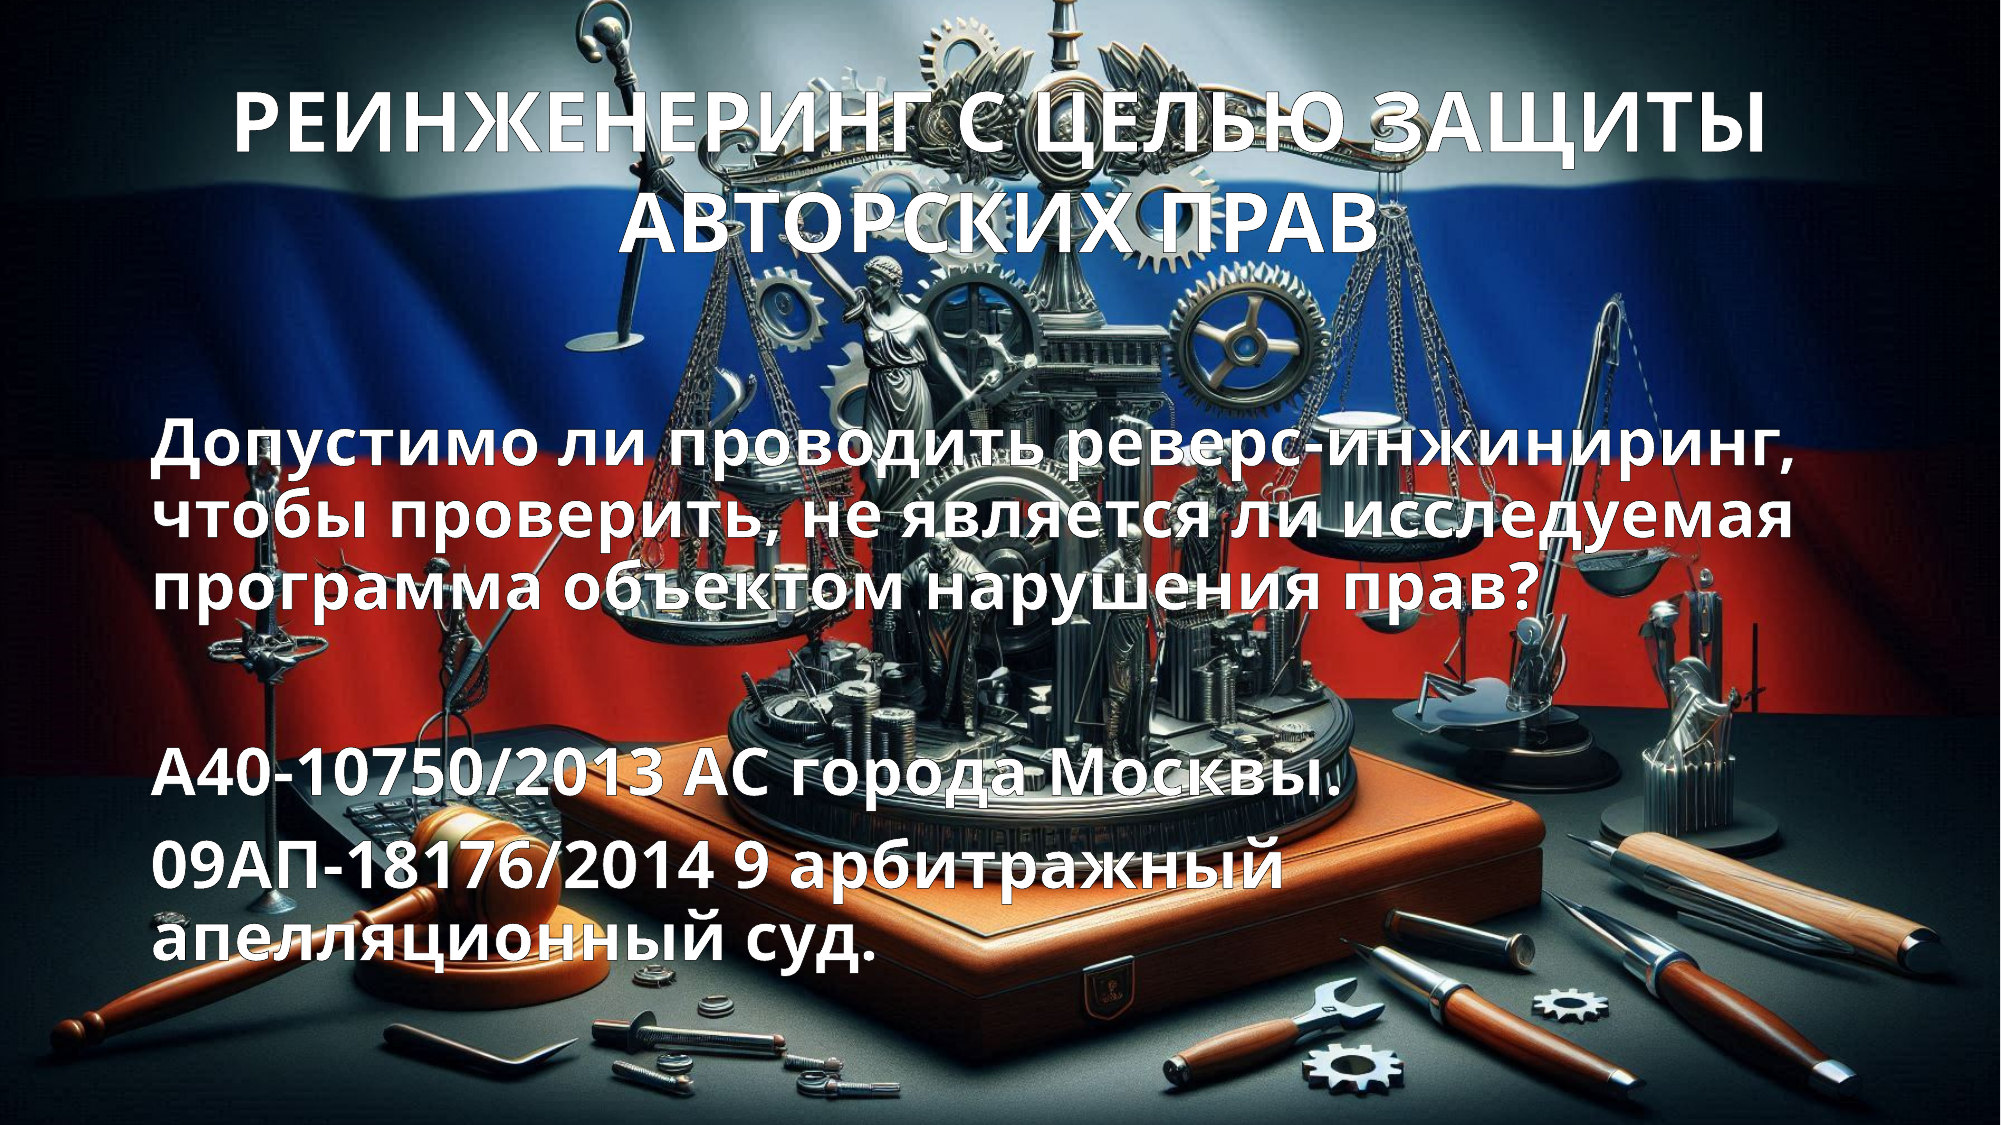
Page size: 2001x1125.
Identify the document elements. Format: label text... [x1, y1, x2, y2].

title РЕИНЖЕНЕРИНГ С ЦЕЛЬЮ ЗАЩИТЫ АВТОРСКИХ ПРАВ [137, 59, 1863, 278]
list Допустимо ли проводить реверс-инжиниринг, чтобы проверить, не является ли исследуемая программа объектом нарушения прав? А40-10750/2013 АС города Москвы. 09АП-18176/2014 9 арбитражный апелляционный суд. [135, 299, 1861, 1014]
picture [0, 0, 2001, 1125]
